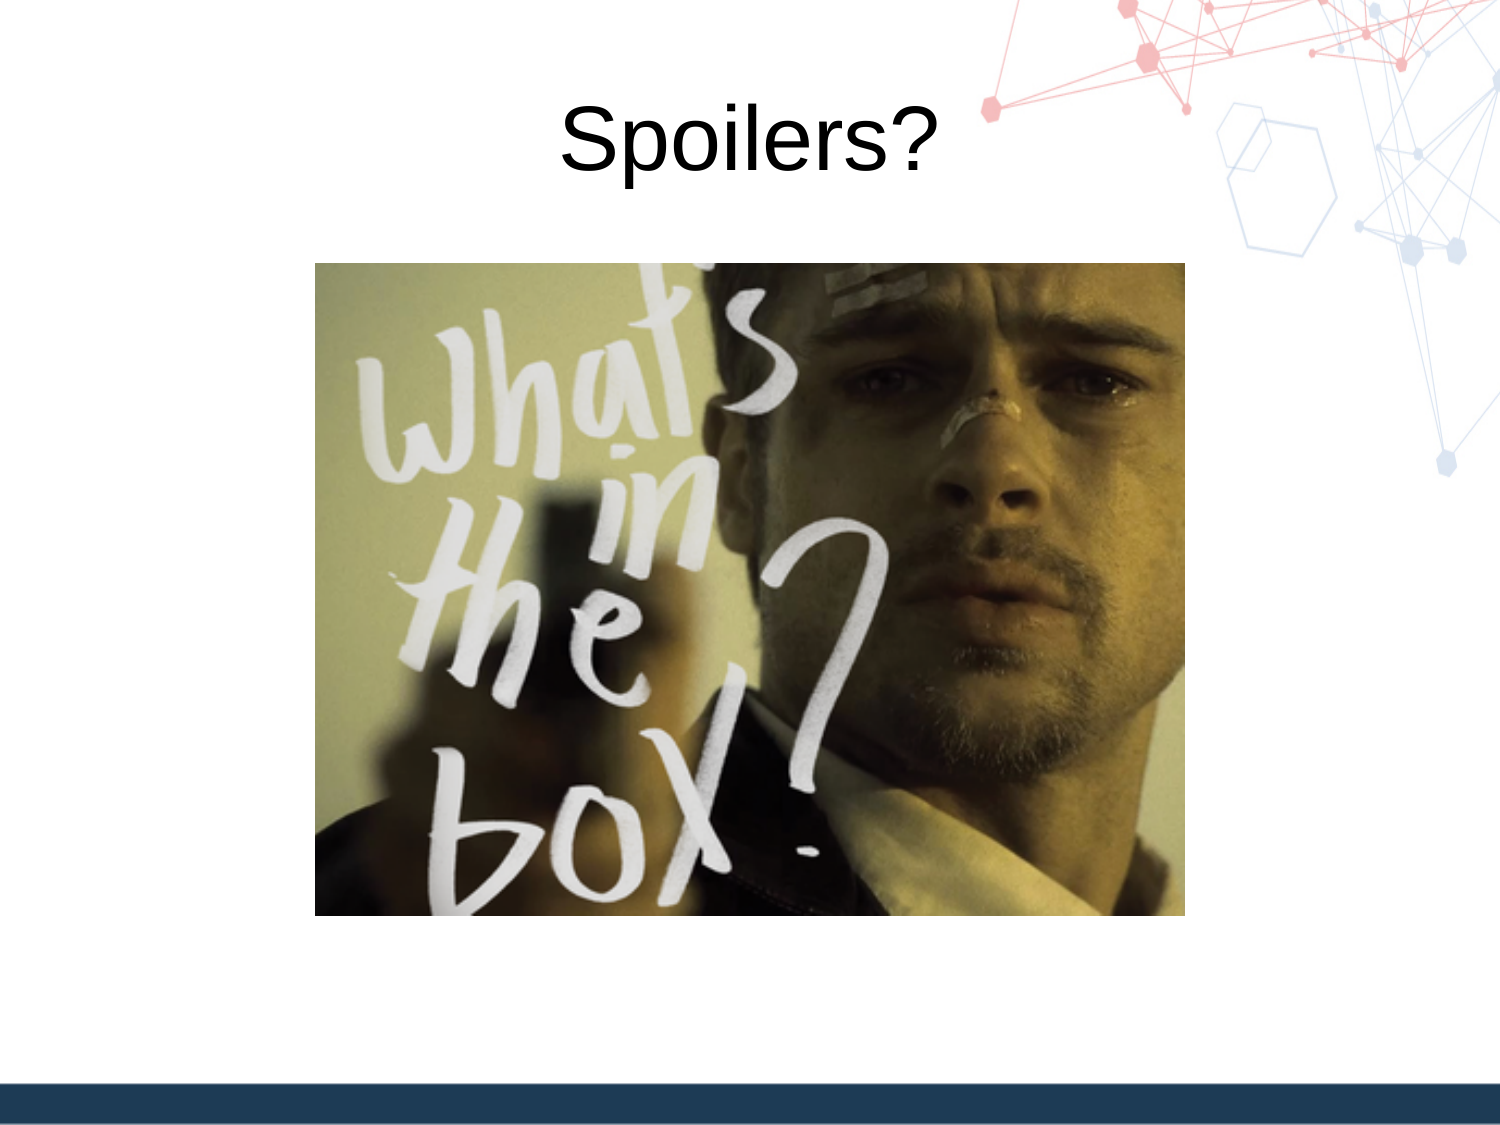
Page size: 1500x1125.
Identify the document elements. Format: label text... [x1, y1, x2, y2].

picture [0, 0, 1500, 1125]
title Spoilers? [75, 44, 1425, 233]
